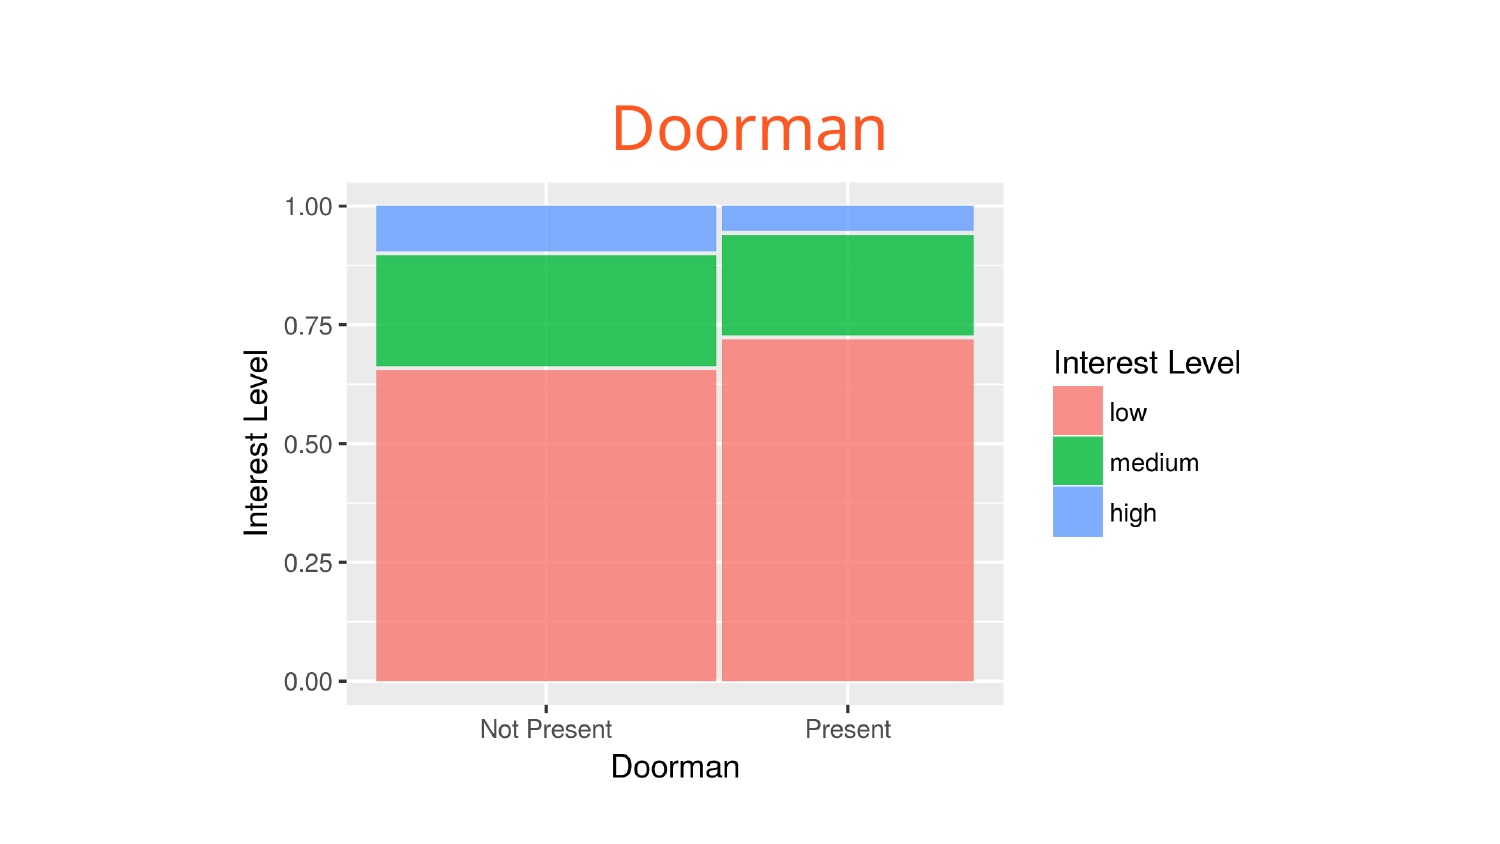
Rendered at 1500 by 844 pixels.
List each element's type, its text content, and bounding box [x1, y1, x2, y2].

picture [227, 166, 1273, 794]
title Doorman [51, 72, 1449, 167]
